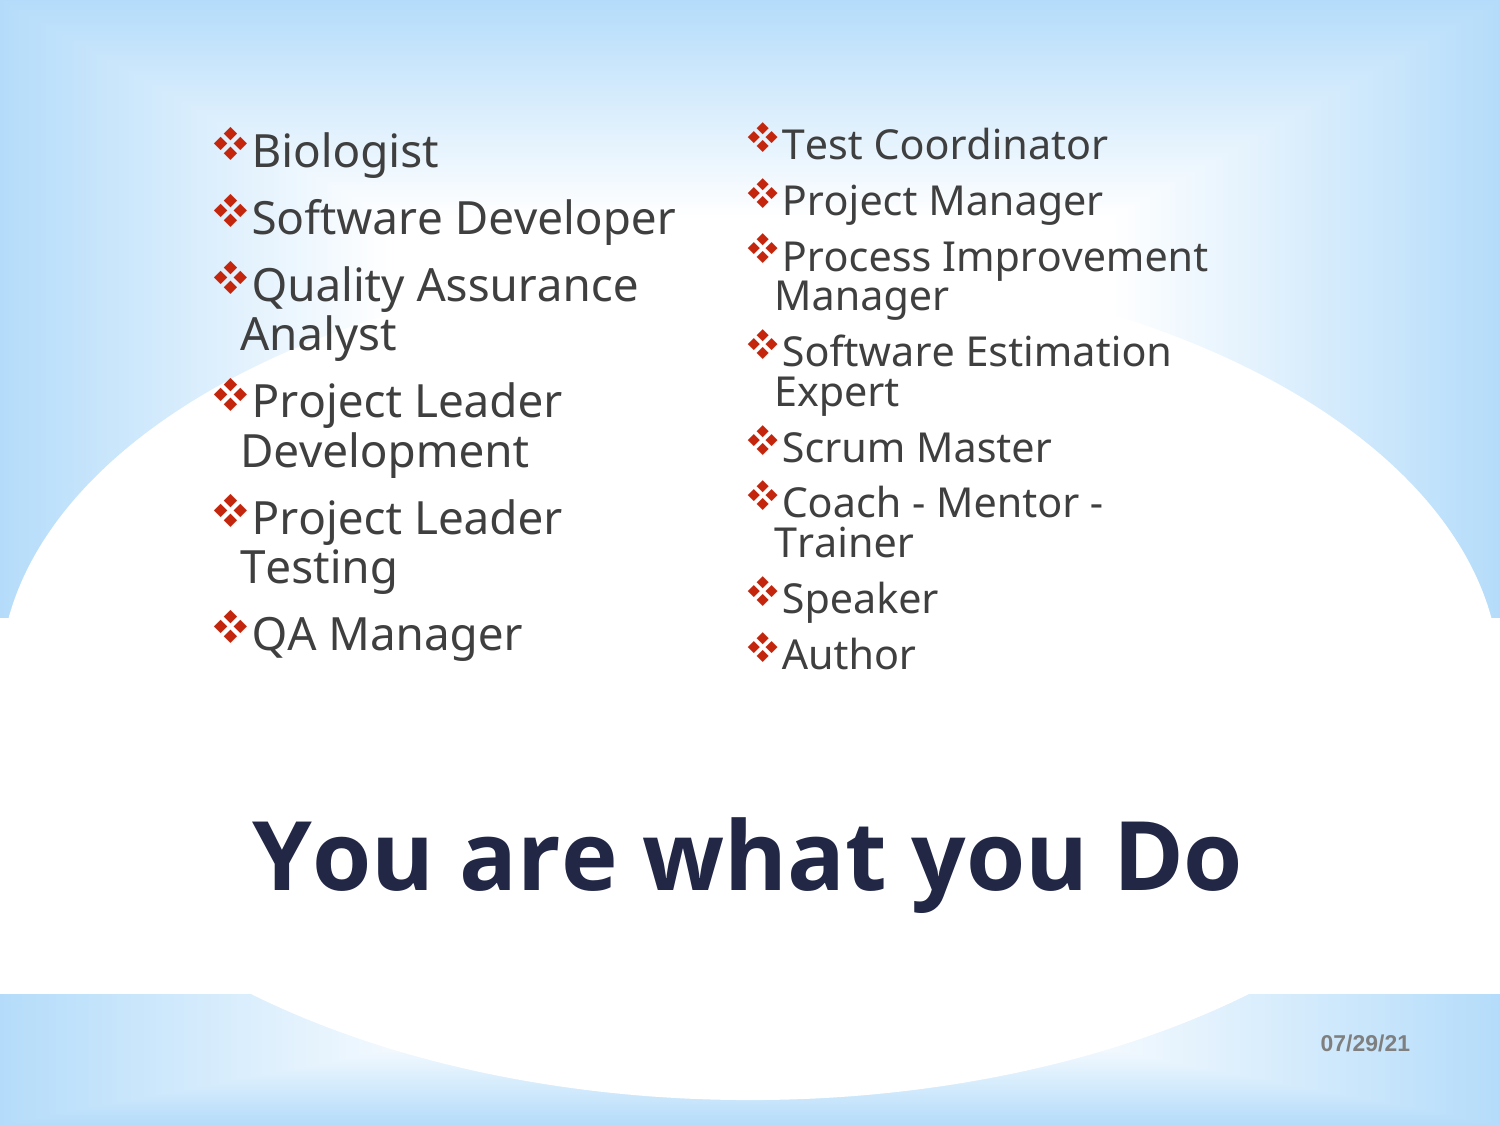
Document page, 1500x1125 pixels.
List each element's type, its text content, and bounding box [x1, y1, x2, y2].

picture [0, 0, 1500, 963]
list Biologist Software Developer Quality Assurance Analyst Project Leader Development Project Leader Testing QA Manager [187, 120, 703, 691]
picture [0, 975, 1500, 1125]
text_box 07/29/21 [1012, 1012, 1426, 1073]
list Test Coordinator Project Manager Process Improvement Manager Software Estimation Expert Scrum Master Coach - Mentor - Trainer Speaker Author [722, 120, 1238, 691]
title You are what you Do [176, 787, 1306, 975]
